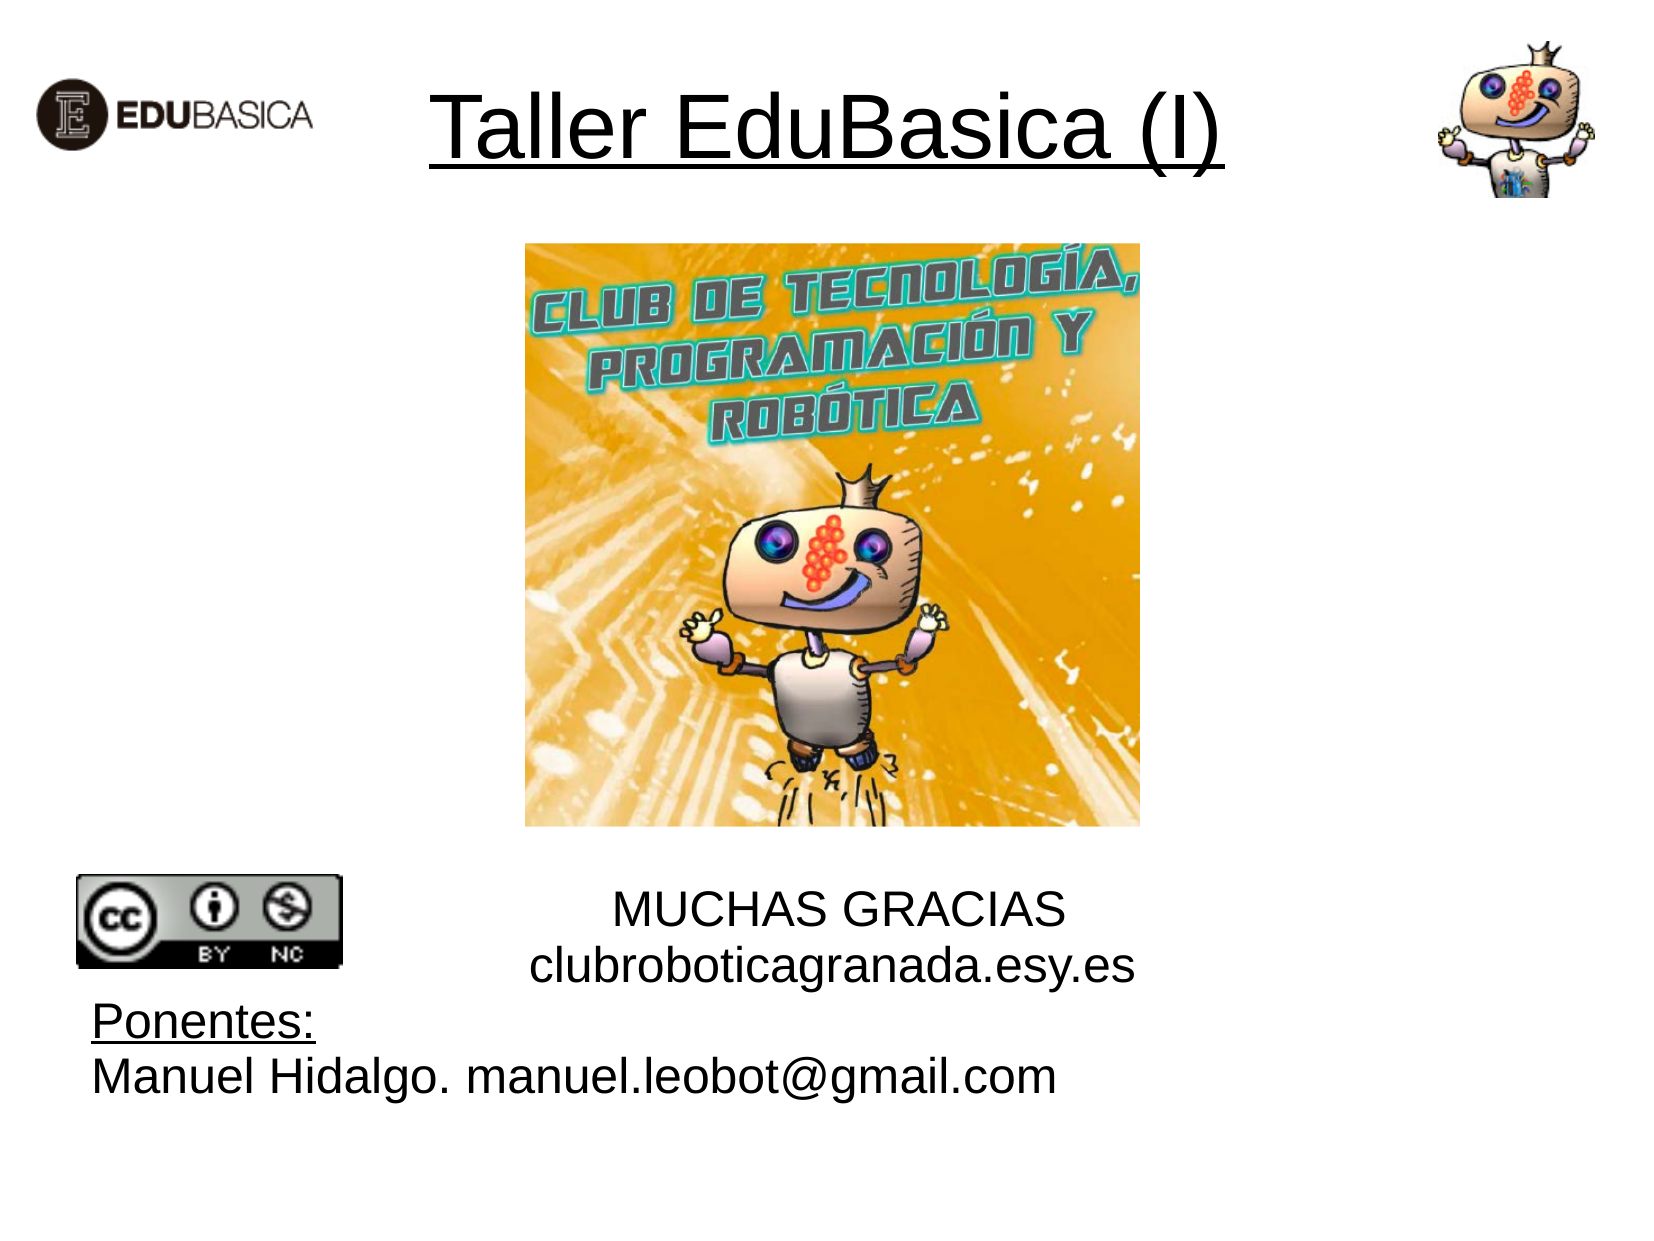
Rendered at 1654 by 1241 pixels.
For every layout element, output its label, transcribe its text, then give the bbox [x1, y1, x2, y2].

picture [525, 243, 1140, 827]
picture [35, 77, 316, 154]
picture [76, 874, 343, 969]
text_box MUCHAS GRACIAS clubroboticagranada.esy.es Ponentes: Manuel Hidalgo. manuel.leobot@gmail.com [76, 874, 1589, 1168]
picture [1438, 41, 1595, 198]
title Taller EduBasica (I) [82, 23, 1571, 231]
